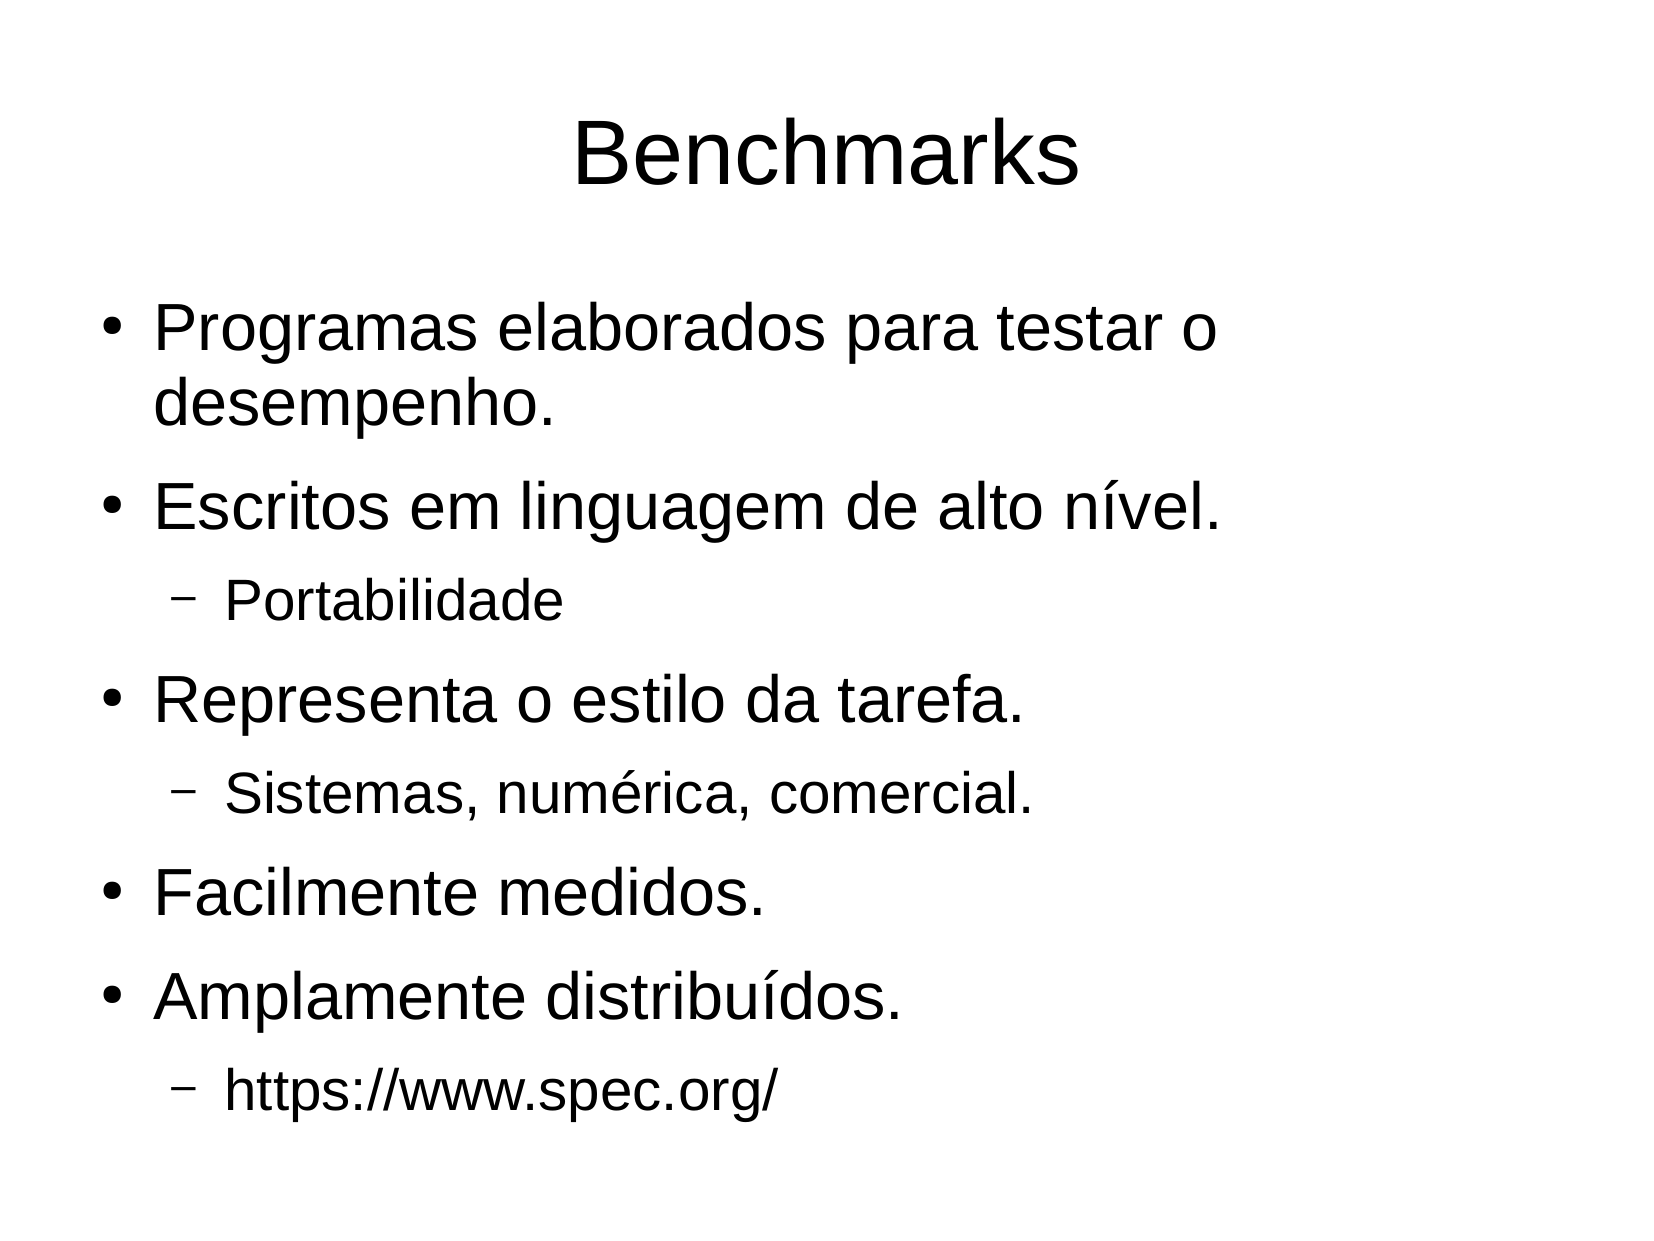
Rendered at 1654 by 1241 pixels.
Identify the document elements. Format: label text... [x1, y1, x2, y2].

list Programas elaborados para testar o desempenho. Escritos em linguagem de alto nível. Portabilidade Representa o estilo da tarefa. Sistemas, numérica, comercial. Facilmente medidos. Amplamente distribuídos. https://www.spec.org/ [82, 290, 1571, 1129]
title Benchmarks [82, 49, 1571, 257]
